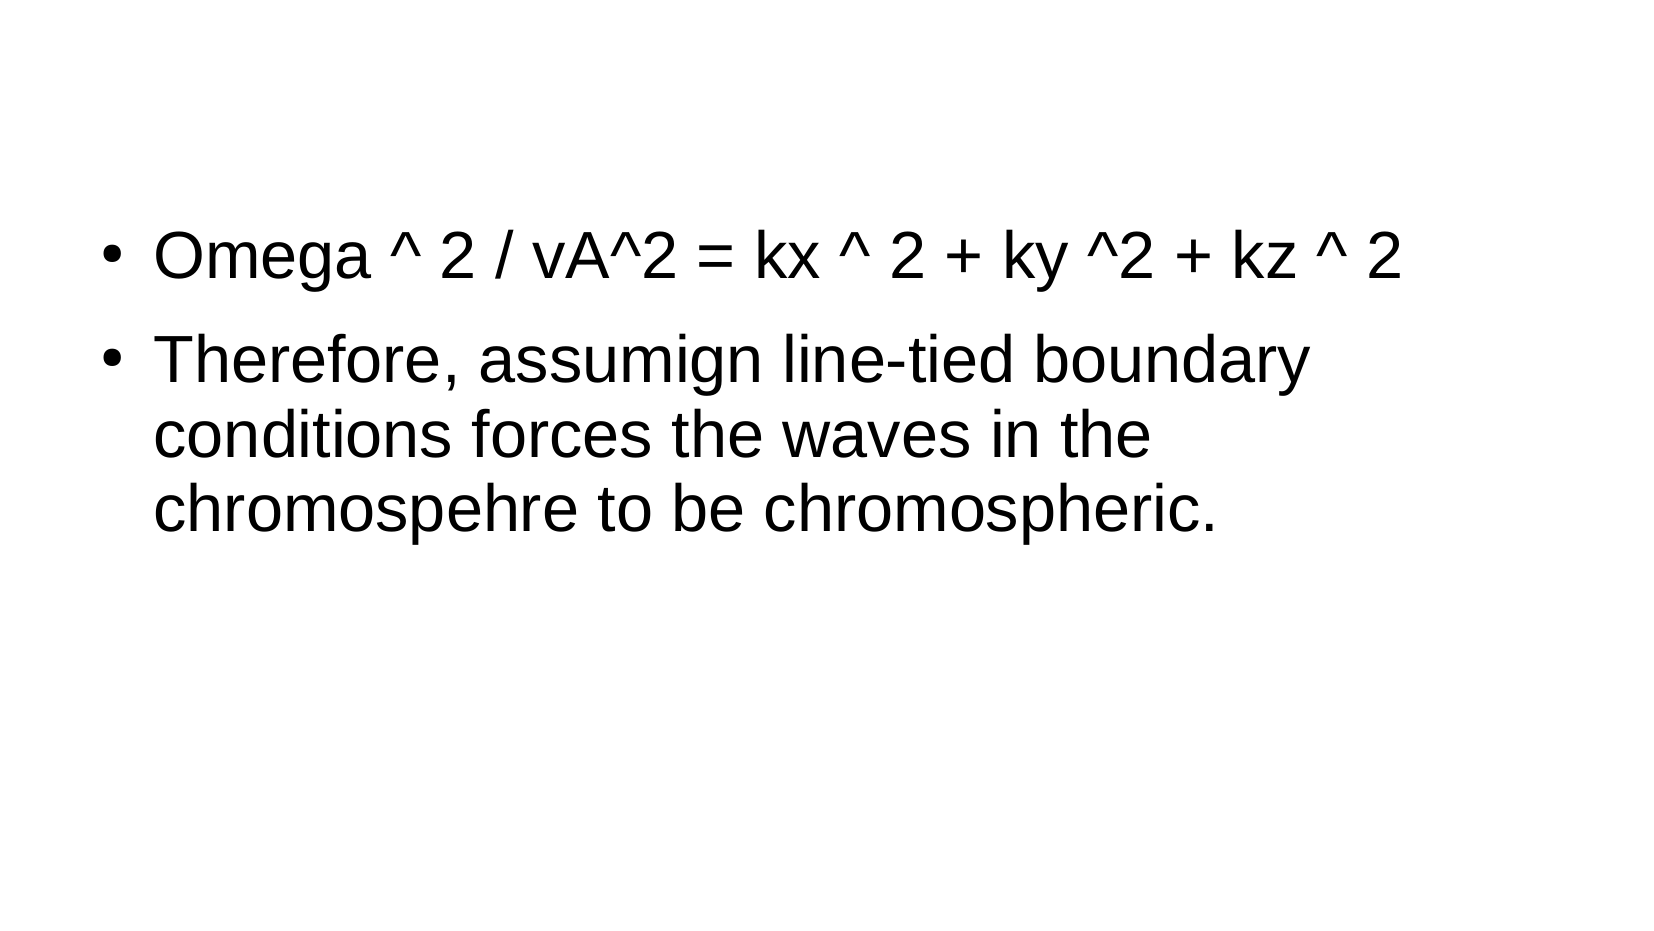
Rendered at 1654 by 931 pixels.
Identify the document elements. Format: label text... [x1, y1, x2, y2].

list Omega ^ 2 / vA^2 = kx ^ 2 + ky ^2 + kz ^ 2 Therefore, assumign line-tied boundary conditions forces the waves in the chromospehre to be chromospheric. [82, 217, 1571, 758]
